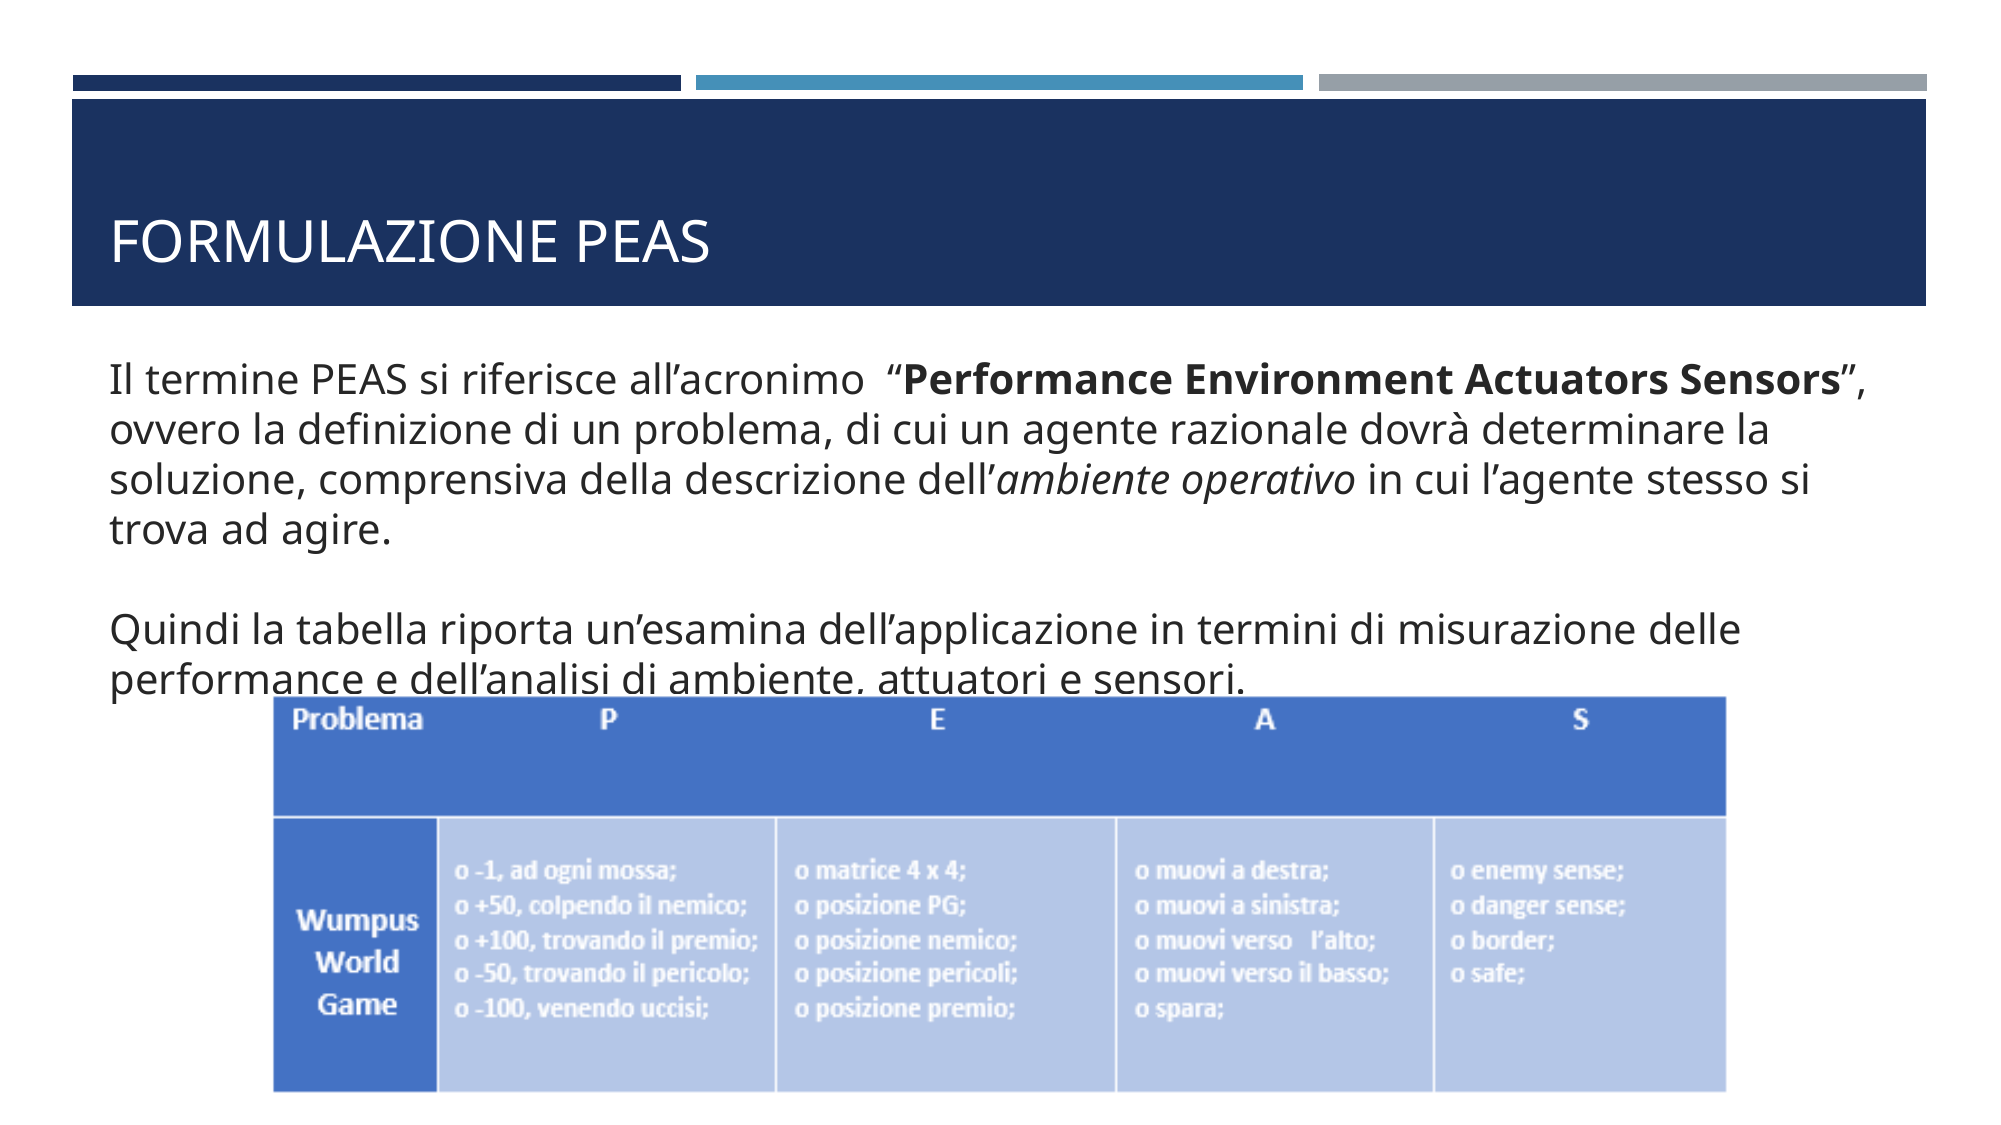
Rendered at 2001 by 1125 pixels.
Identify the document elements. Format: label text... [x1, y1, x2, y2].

text_box Il termine PEAS si riferisce all’acronimo “Performance Environment Actuators Sensors”, ovvero la definizione di un problema, di cui un agente razionale dovrà determinare la soluzione, comprensiva della descrizione dell’ambiente operativo in cui l’agente stesso si trova ad agire. Quindi la tabella riporta un’esamina dell’applicazione in termini di misurazione delle performance e dell’analisi di ambiente, attuatori e sensori. [94, 345, 1904, 664]
title Formulazione PEAS [94, 119, 1904, 282]
picture [269, 694, 1729, 1096]
